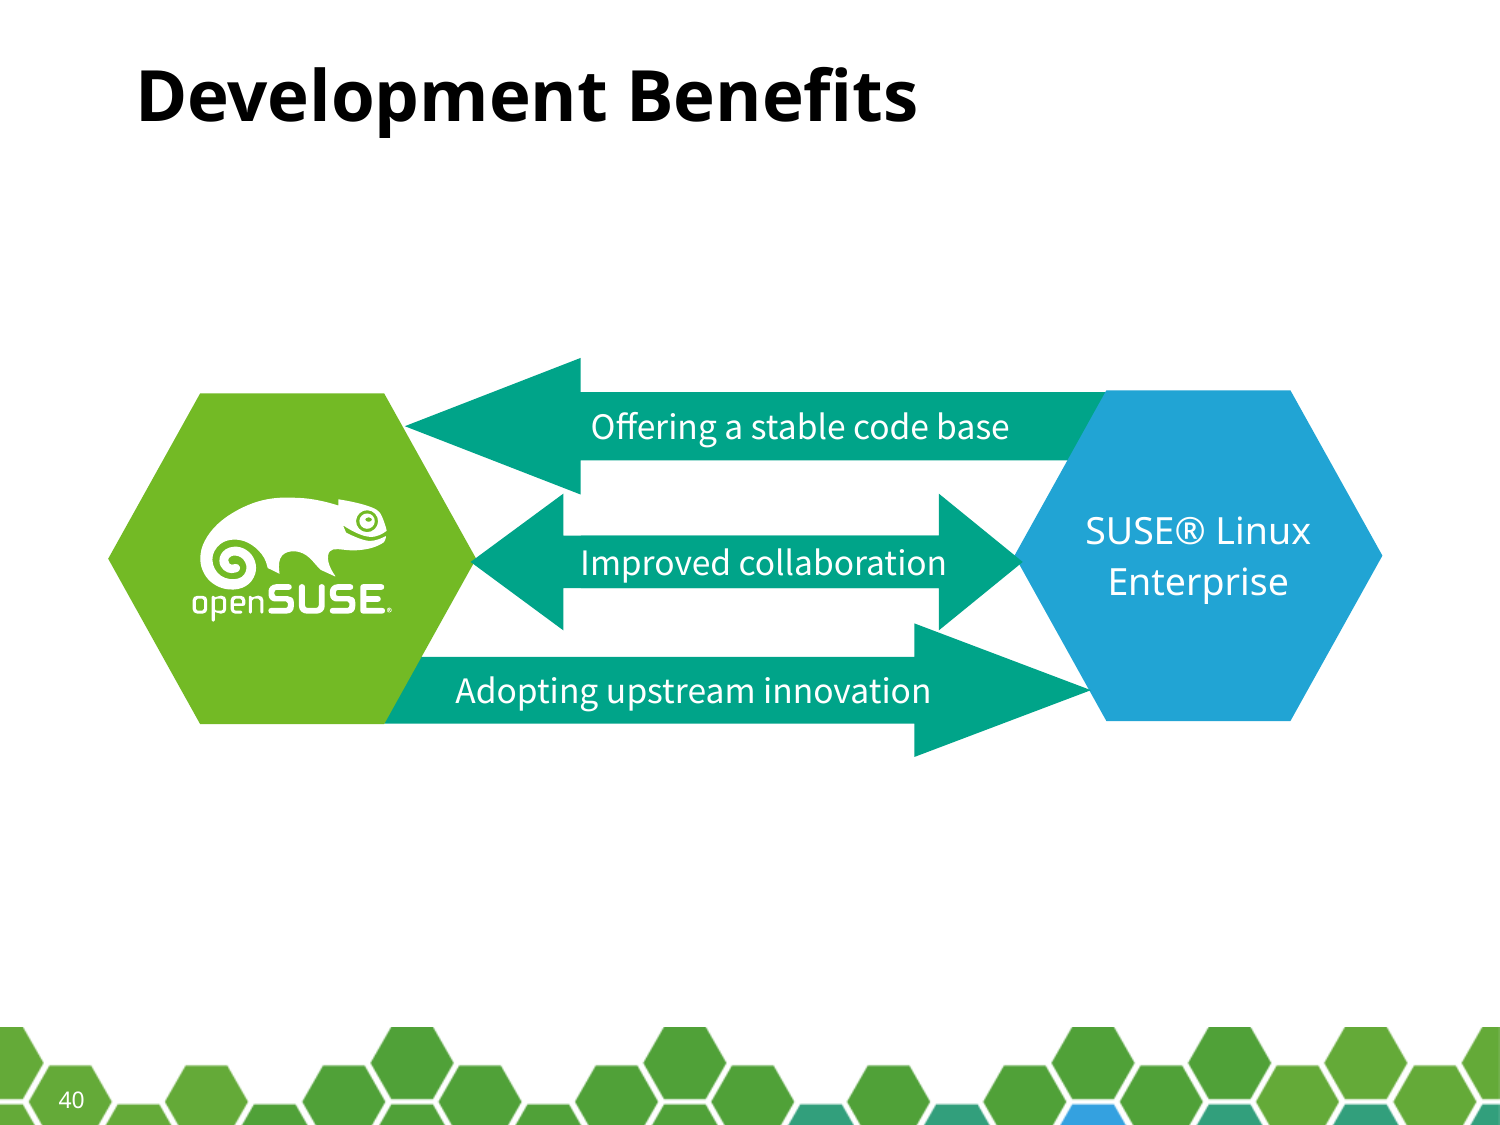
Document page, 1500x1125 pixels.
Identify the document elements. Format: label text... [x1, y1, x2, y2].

title Development Benefits [135, 12, 1372, 175]
picture [192, 497, 392, 622]
text_box Adopting upstream innovation [385, 623, 1091, 757]
picture [0, 1027, 1500, 1125]
text_box Offering a stable code base [404, 357, 1104, 495]
text_box SUSE® Linux Enterprise [1015, 390, 1383, 722]
text_box Improved collaboration [470, 493, 977, 631]
text_box [108, 393, 476, 725]
